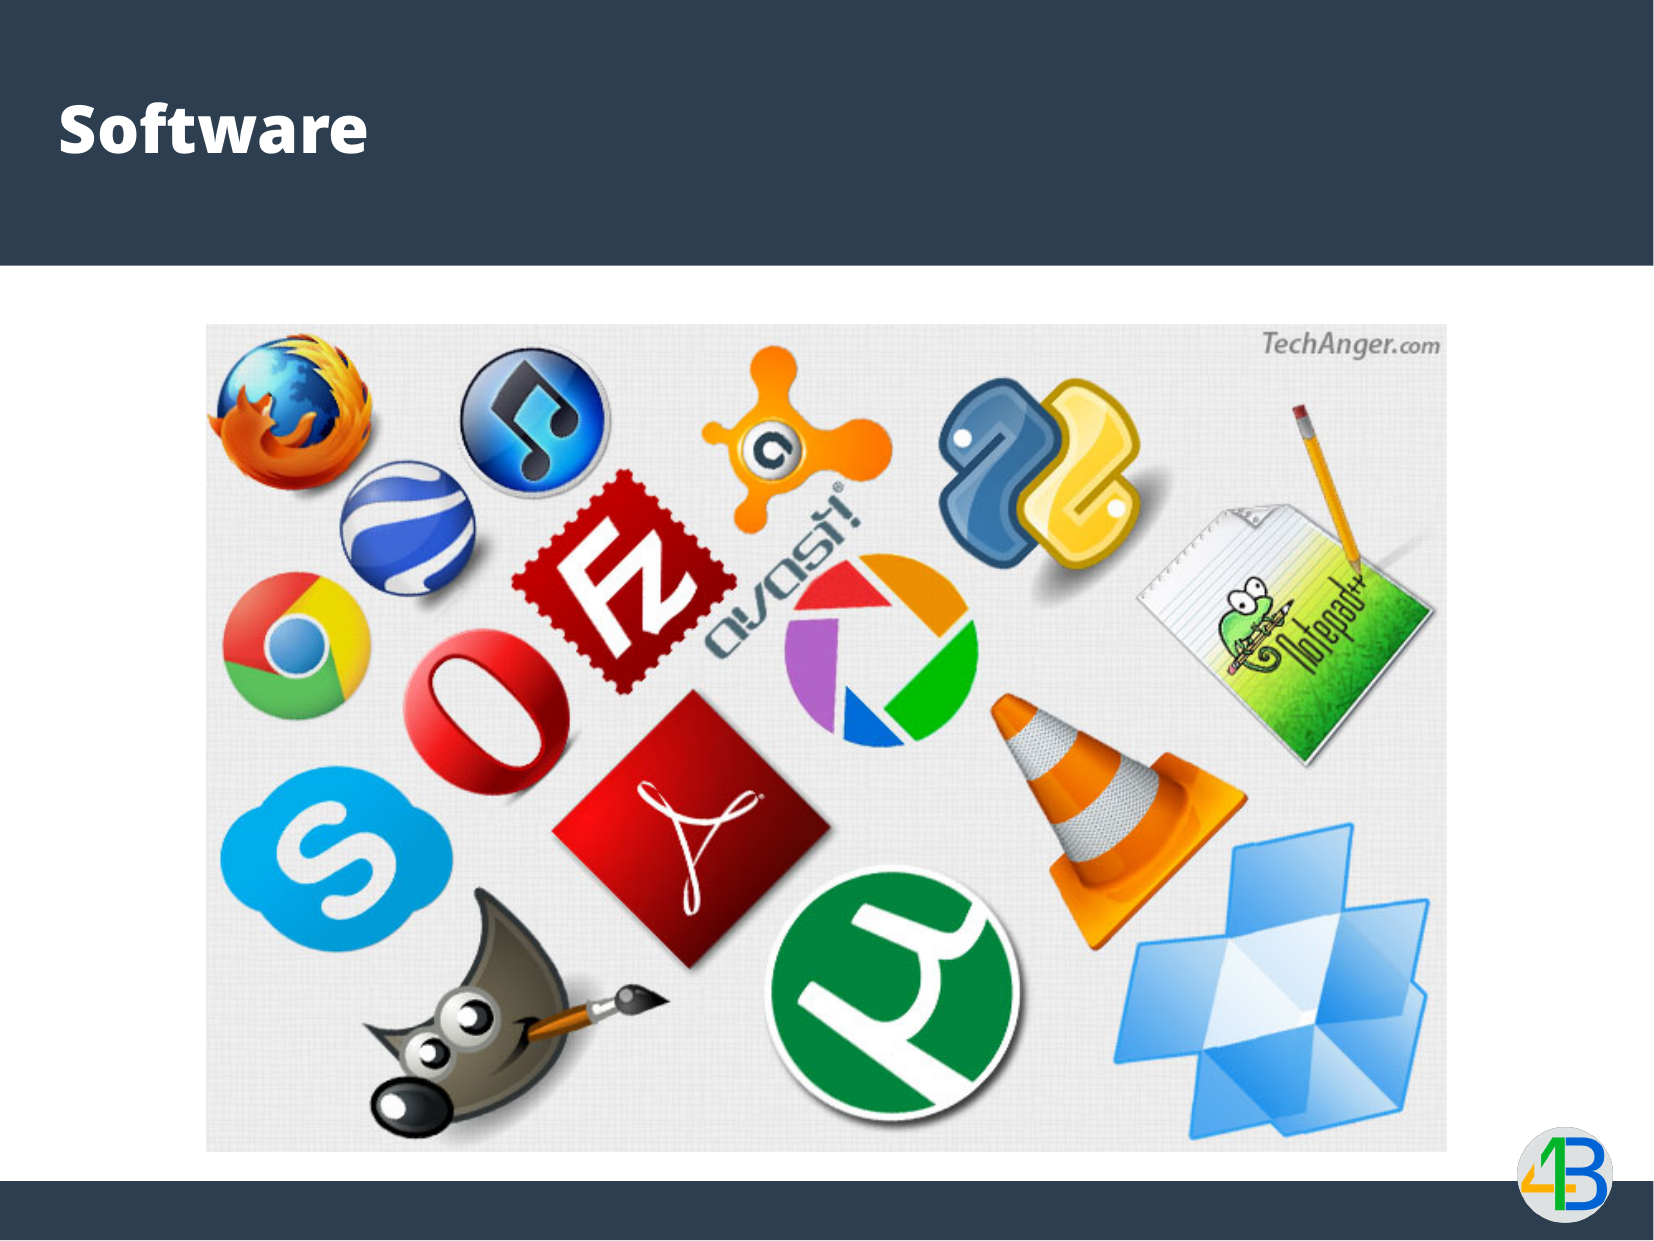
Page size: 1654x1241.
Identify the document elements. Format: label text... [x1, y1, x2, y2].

picture [206, 324, 1447, 1152]
picture [1517, 1127, 1613, 1223]
title Software [59, 49, 1595, 207]
